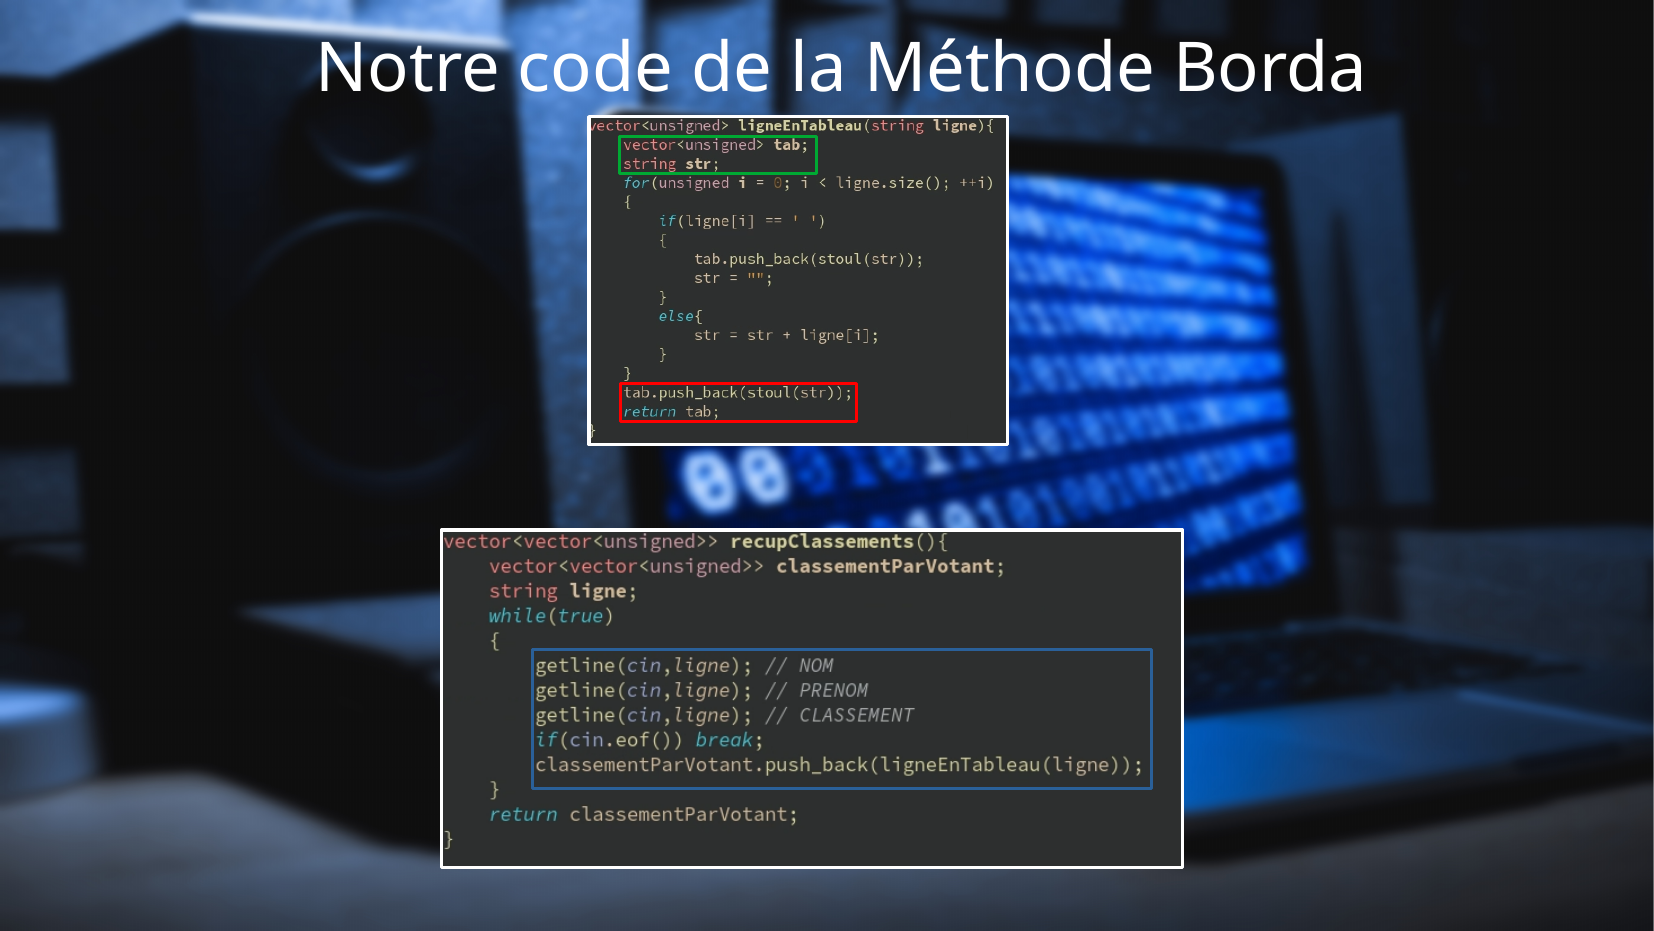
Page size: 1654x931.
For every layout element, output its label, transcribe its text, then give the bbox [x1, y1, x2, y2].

title Notre code de la Méthode Borda [265, 0, 1418, 148]
picture [590, 118, 1006, 443]
picture [0, 0, 1654, 931]
